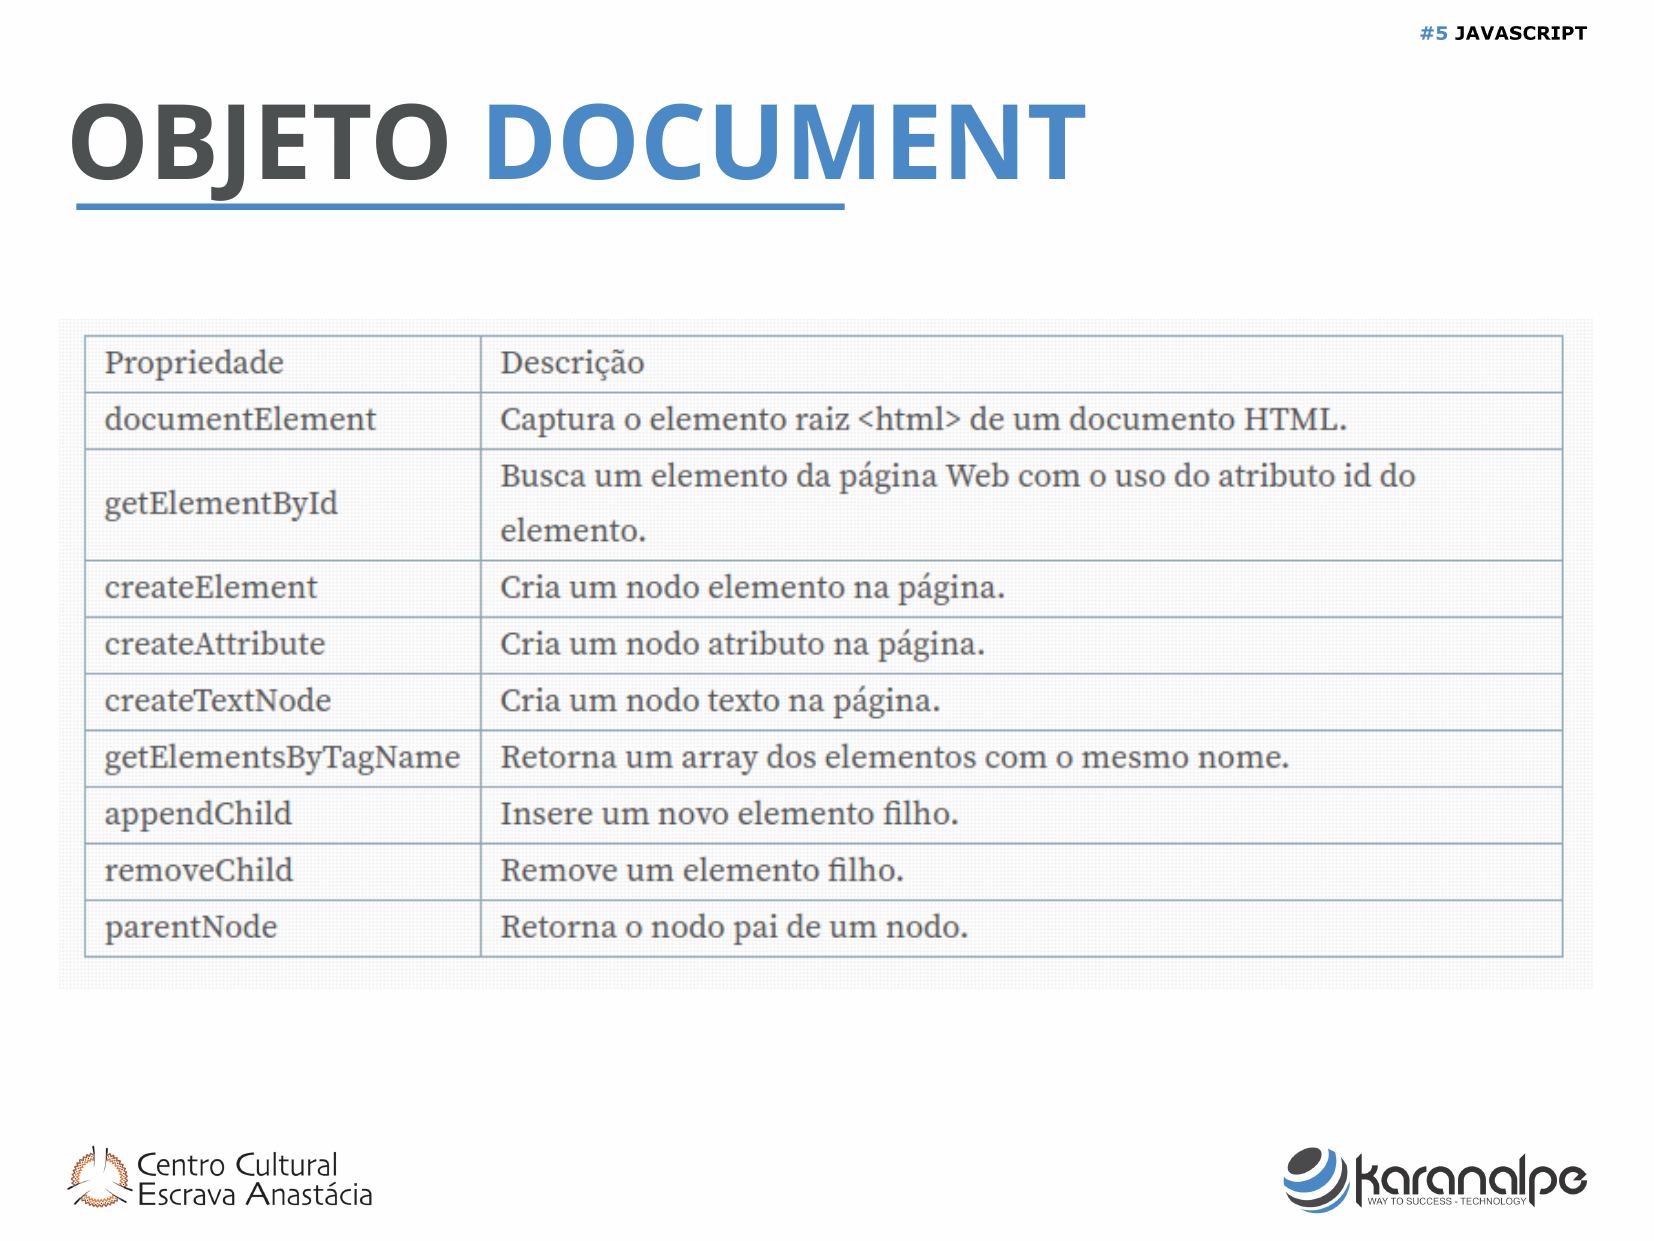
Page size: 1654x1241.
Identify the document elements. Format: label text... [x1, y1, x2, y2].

picture [0, 0, 1654, 1241]
title OBJETO DOCUMENT [66, 35, 1555, 243]
